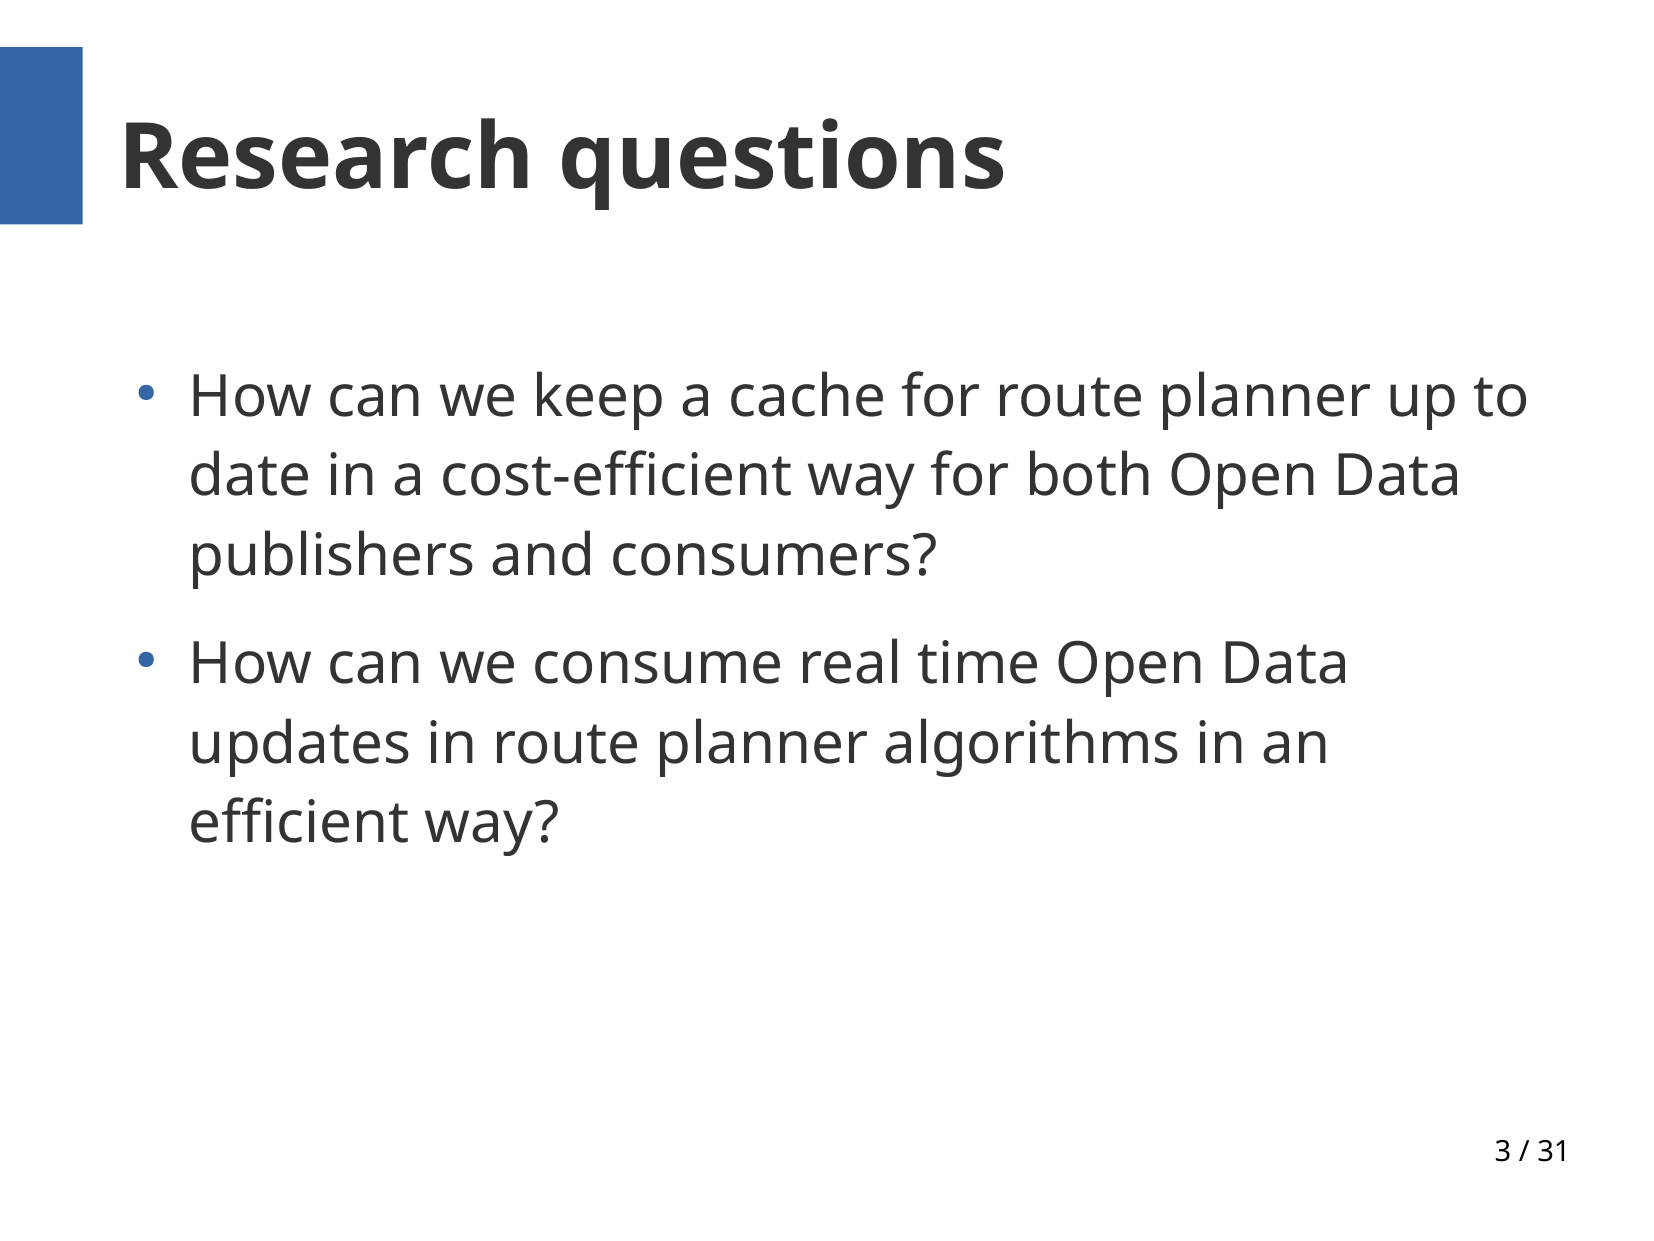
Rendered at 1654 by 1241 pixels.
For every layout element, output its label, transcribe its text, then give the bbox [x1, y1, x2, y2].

list How can we keep a cache for route planner up to date in a cost-efficient way for both Open Data publishers and consumers? How can we consume real time Open Data updates in route planner algorithms in an efficient way? [118, 354, 1536, 1074]
title Research questions [118, 49, 1571, 257]
